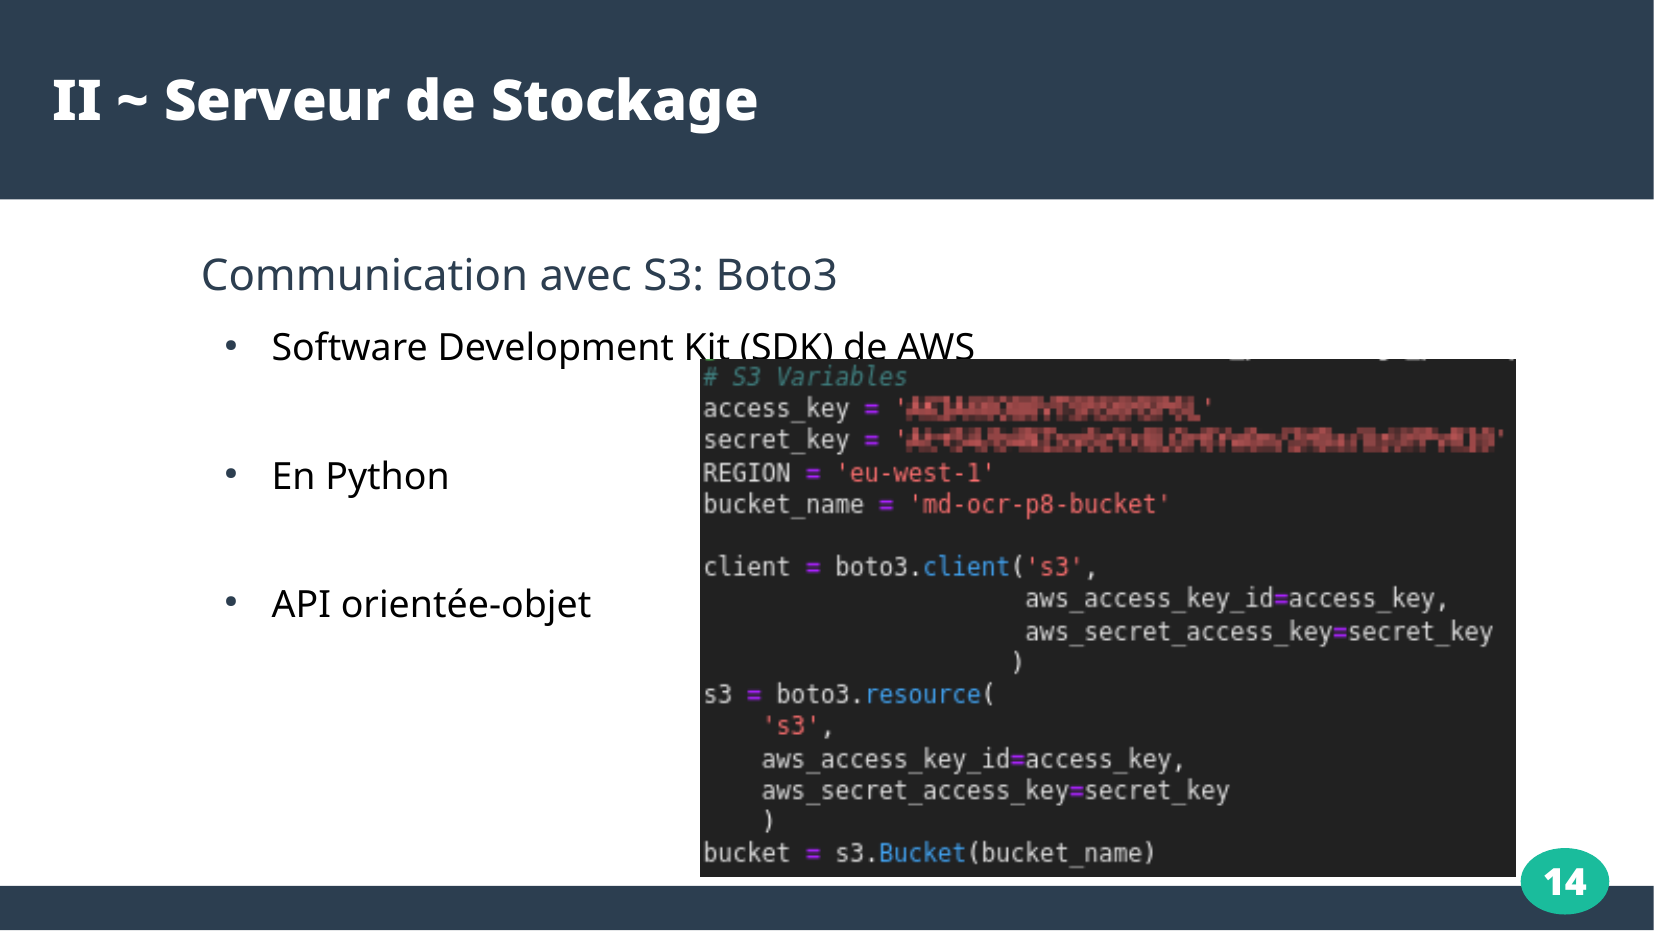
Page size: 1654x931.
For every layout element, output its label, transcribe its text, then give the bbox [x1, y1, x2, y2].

title II ~ Serveur de Stockage [0, 39, 1621, 158]
list Communication avec S3: Boto3 Software Development Kit (SDK) de AWS En Python API orientée-objet [59, 243, 1595, 864]
picture [700, 359, 1516, 877]
